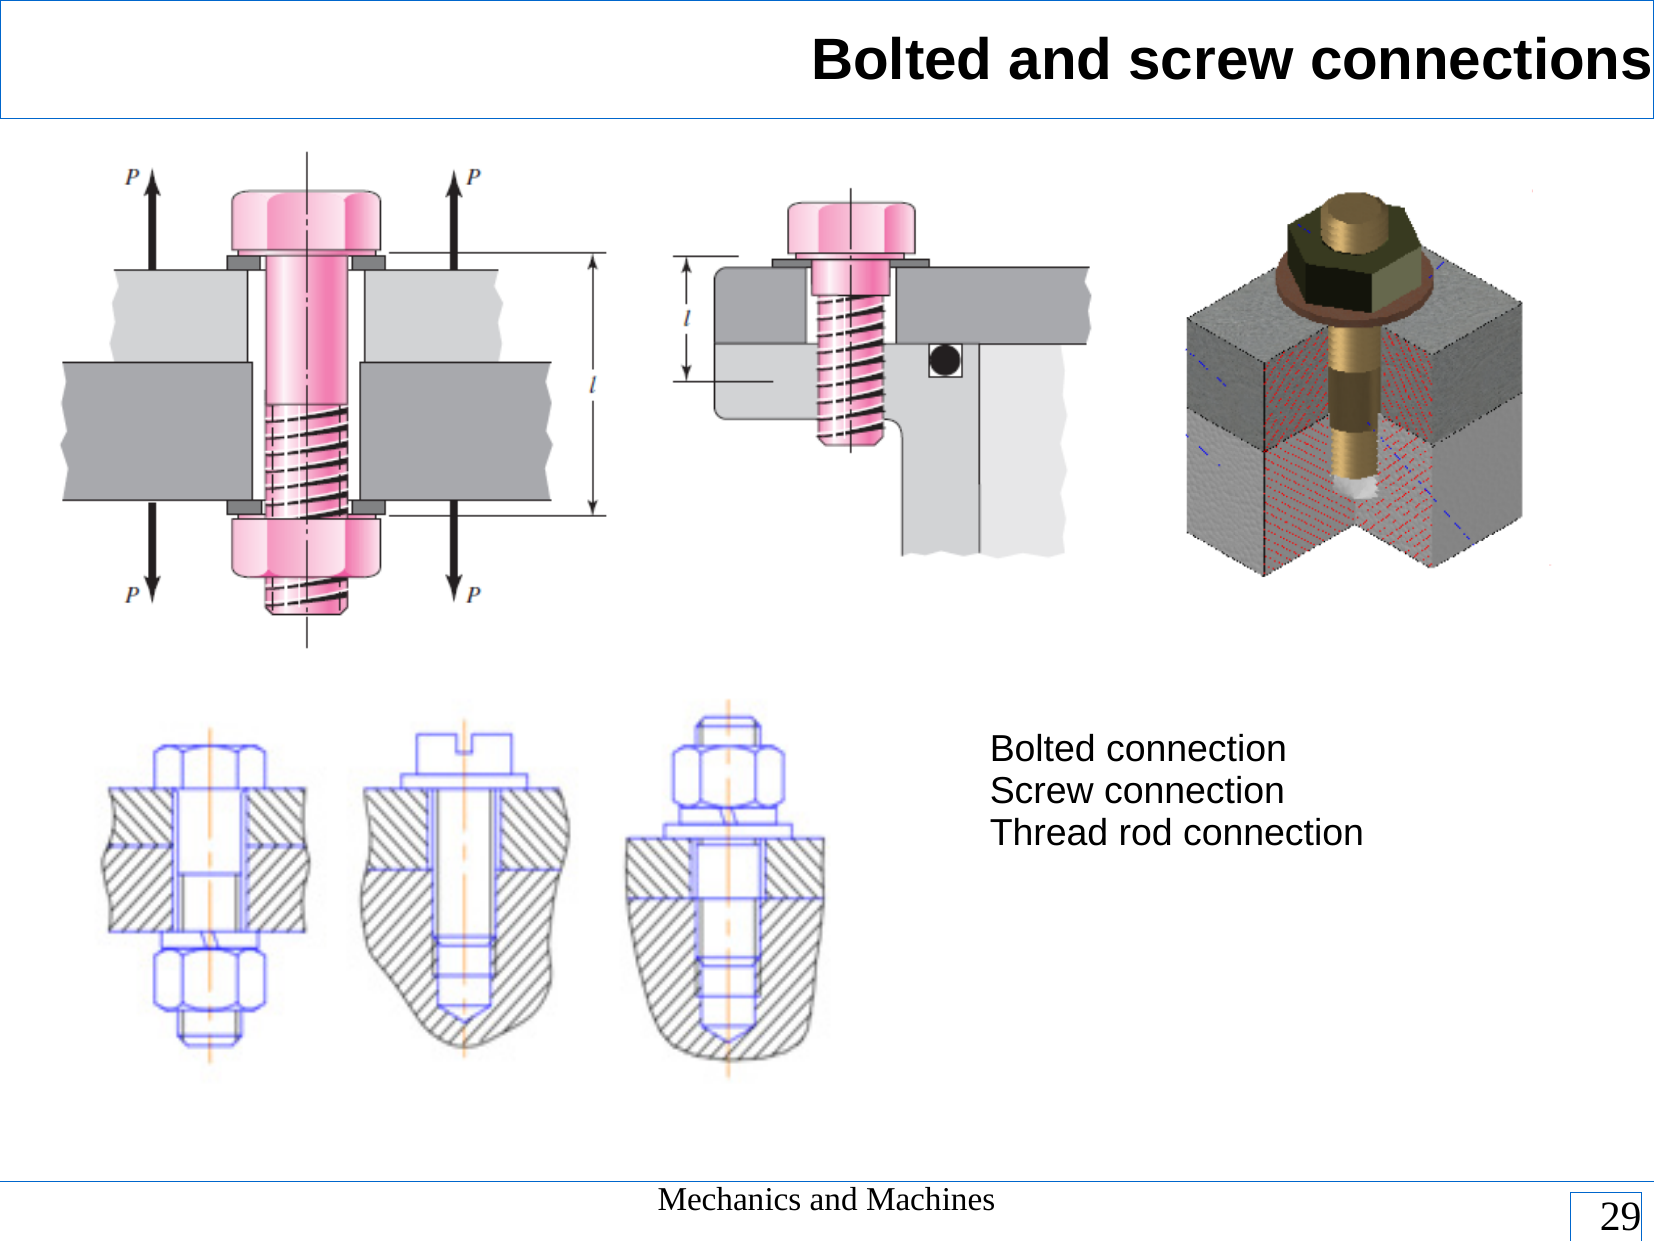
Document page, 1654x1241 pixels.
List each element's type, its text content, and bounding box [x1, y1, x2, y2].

picture [1155, 179, 1576, 586]
picture [47, 149, 631, 650]
text_box Bolted connection Screw connection Thread rod connection [975, 720, 1380, 861]
picture [75, 689, 886, 1095]
picture [667, 179, 1126, 574]
title Bolted and screw connections [0, 0, 1654, 119]
